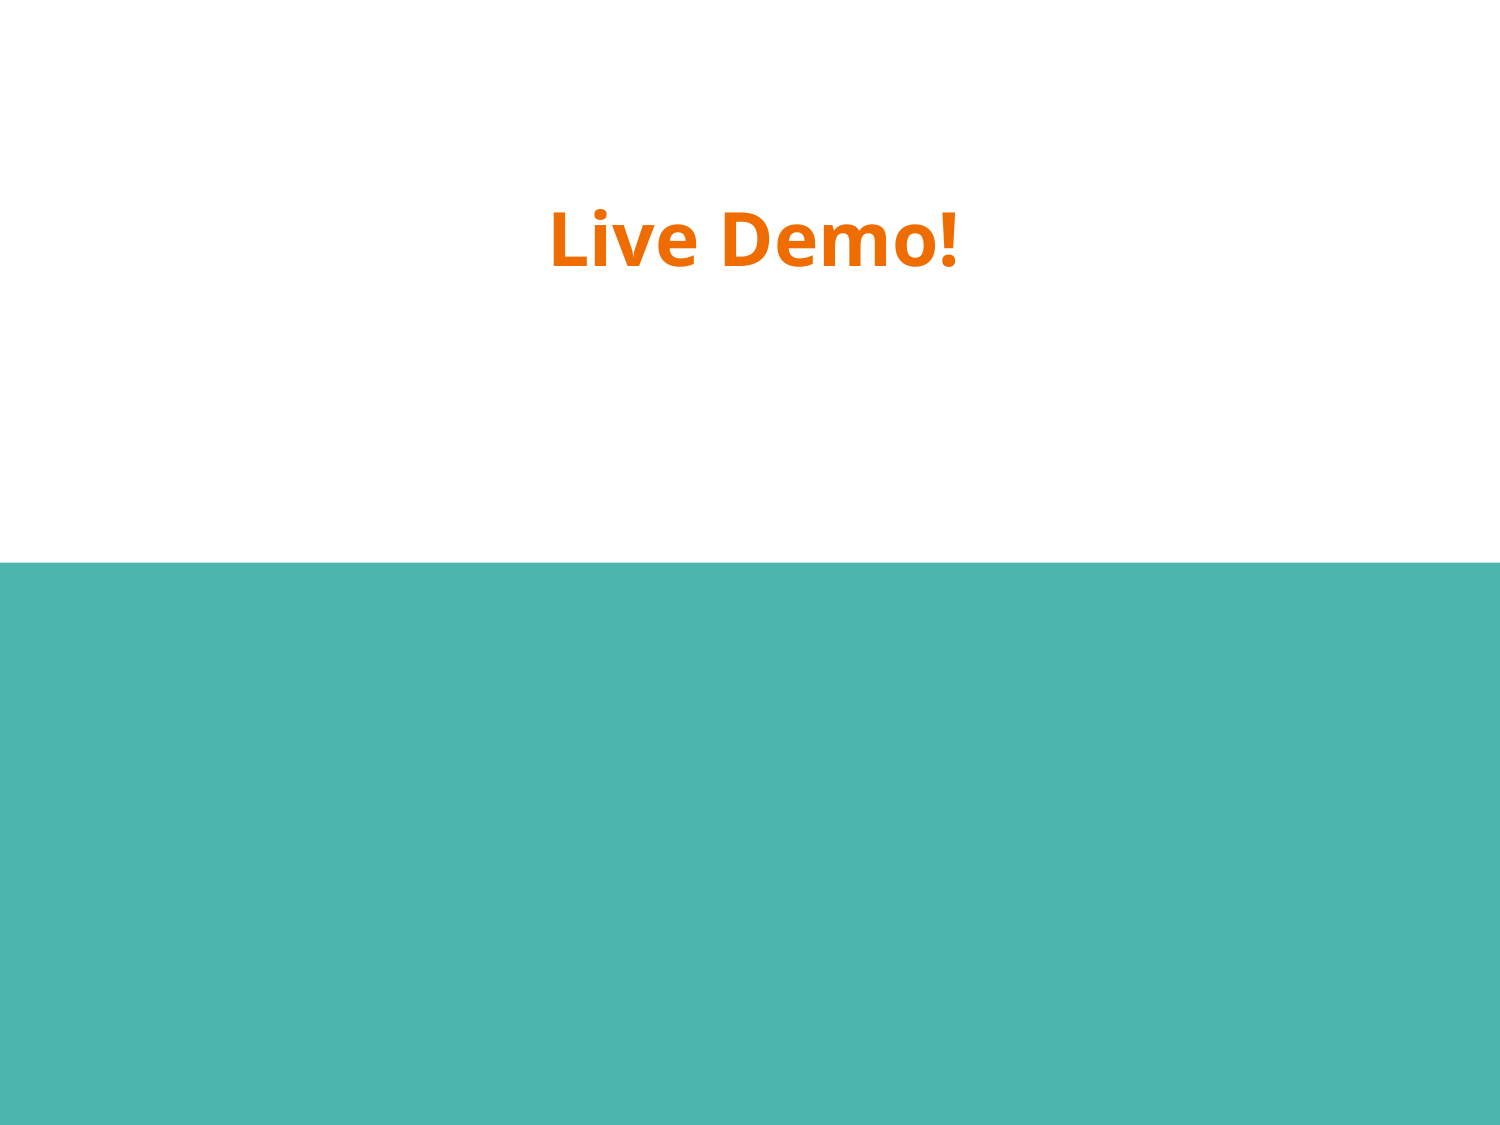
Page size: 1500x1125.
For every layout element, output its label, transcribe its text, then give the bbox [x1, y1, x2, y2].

title Live Demo! [51, 178, 1458, 385]
